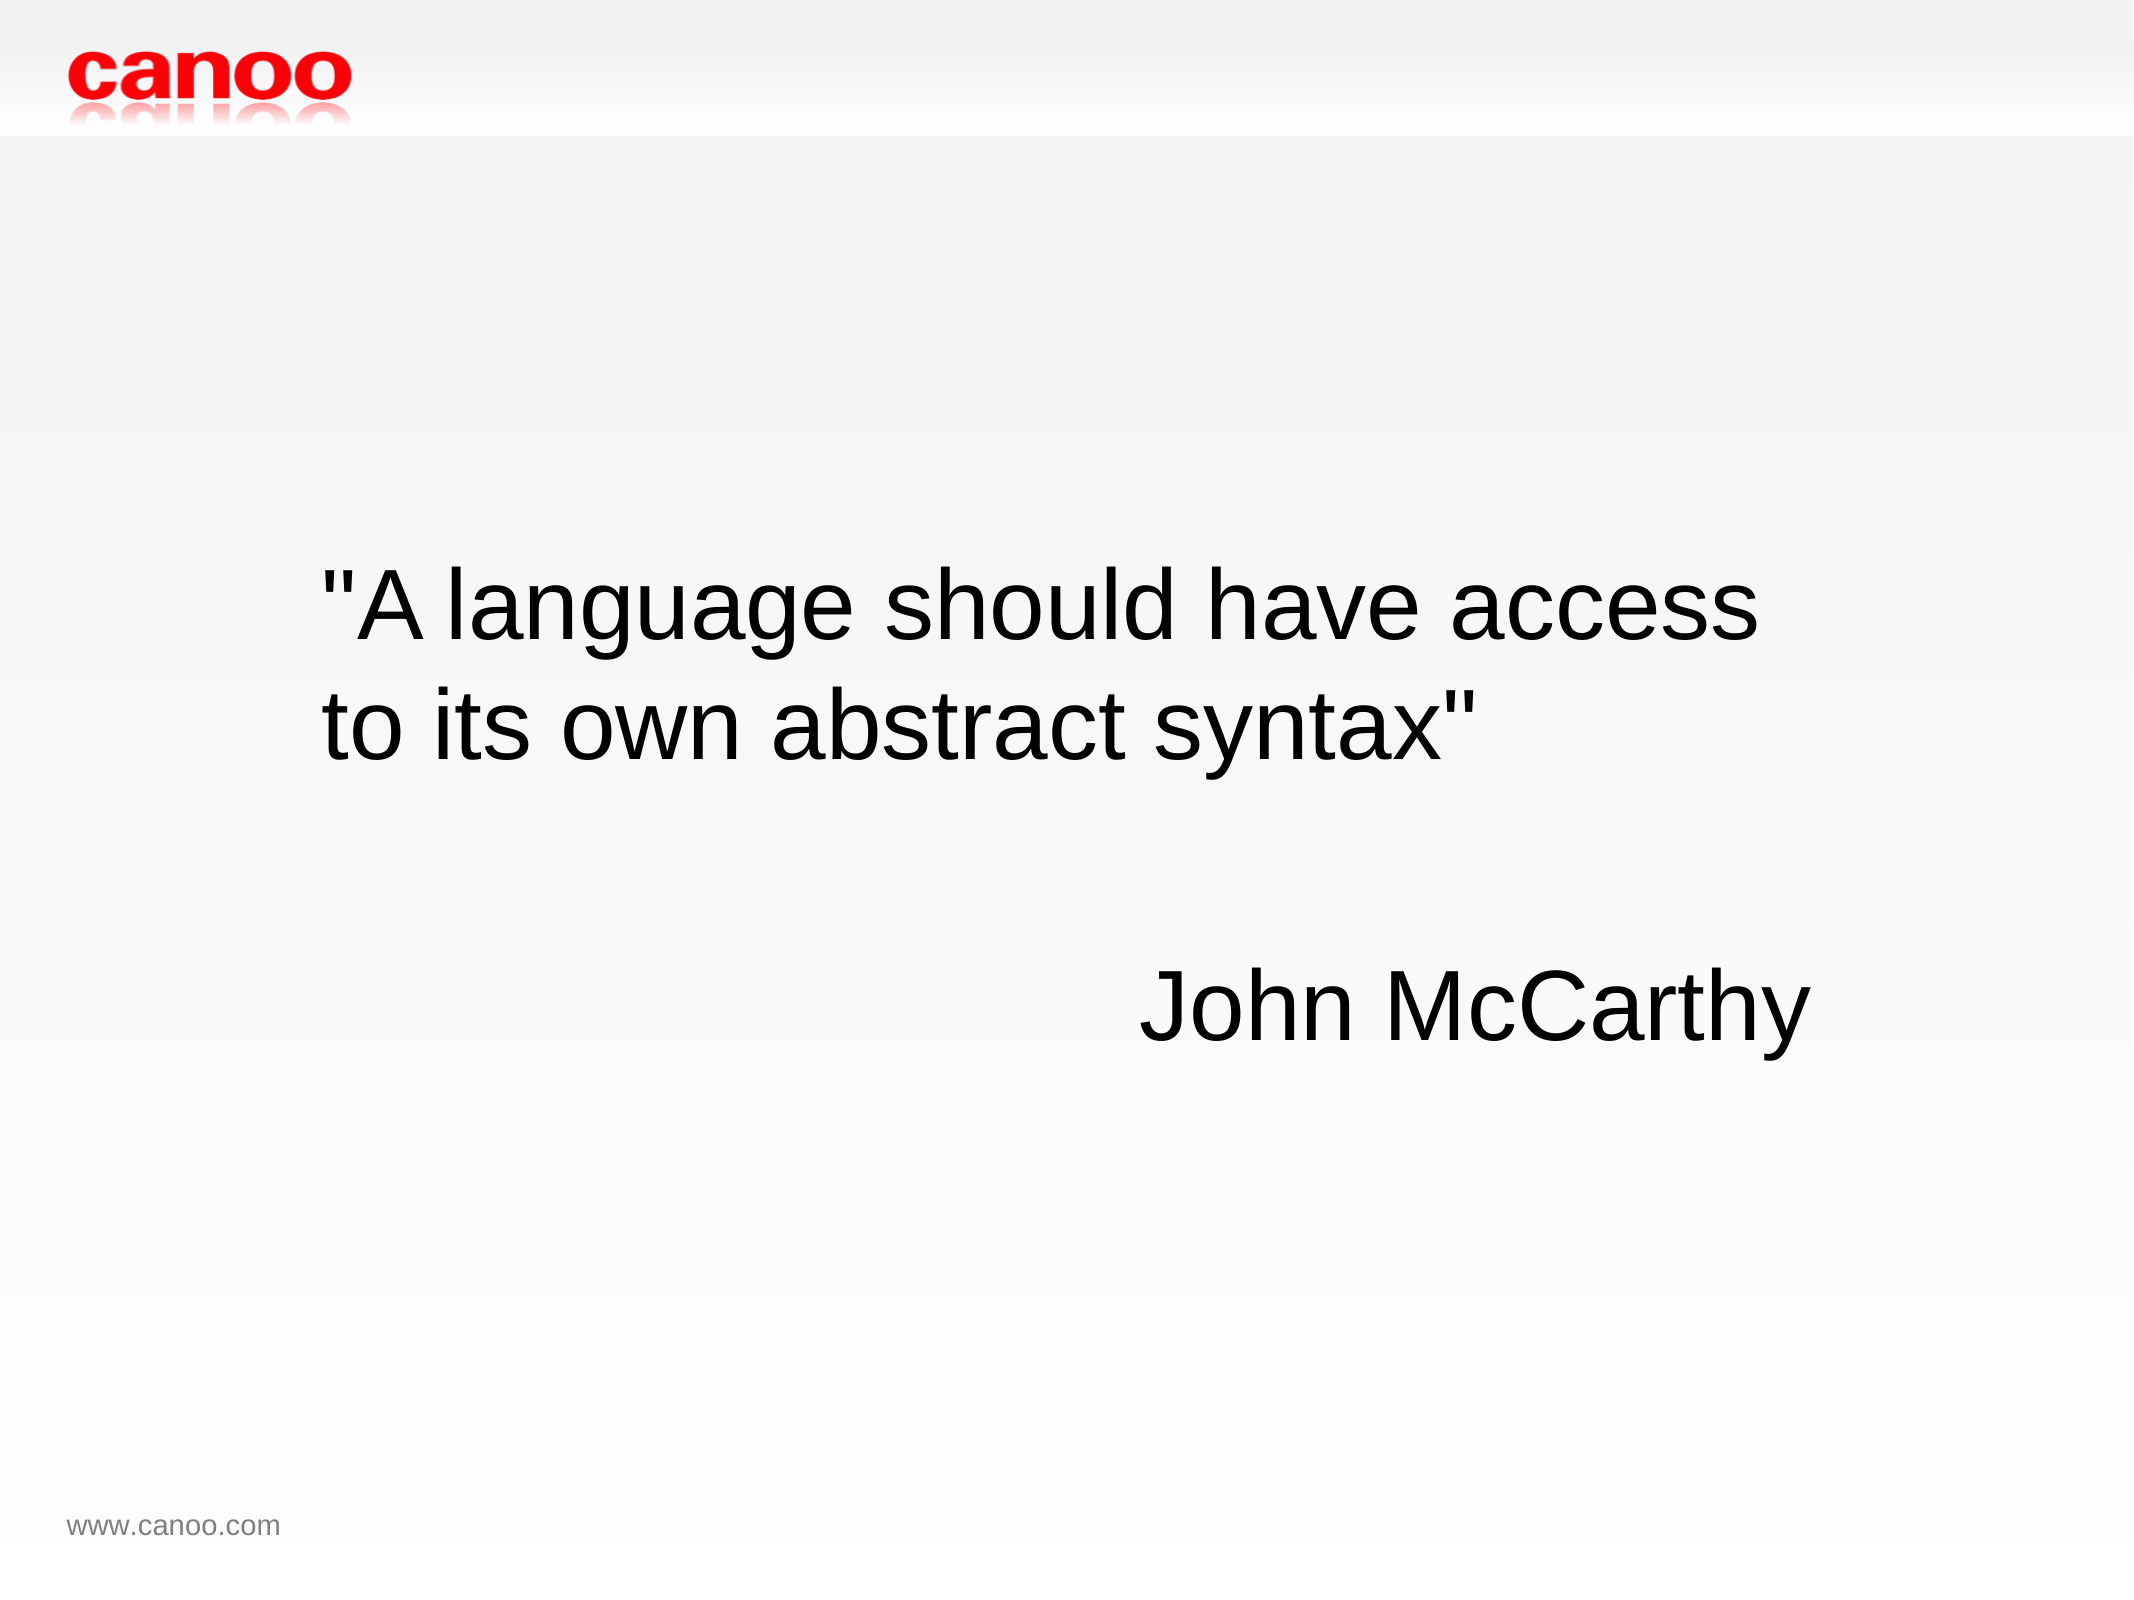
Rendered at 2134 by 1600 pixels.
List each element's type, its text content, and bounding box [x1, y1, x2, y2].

subtitle "A language should have access to its own abstract syntax" John McCarthy [321, 271, 1812, 1328]
picture [65, 48, 353, 154]
